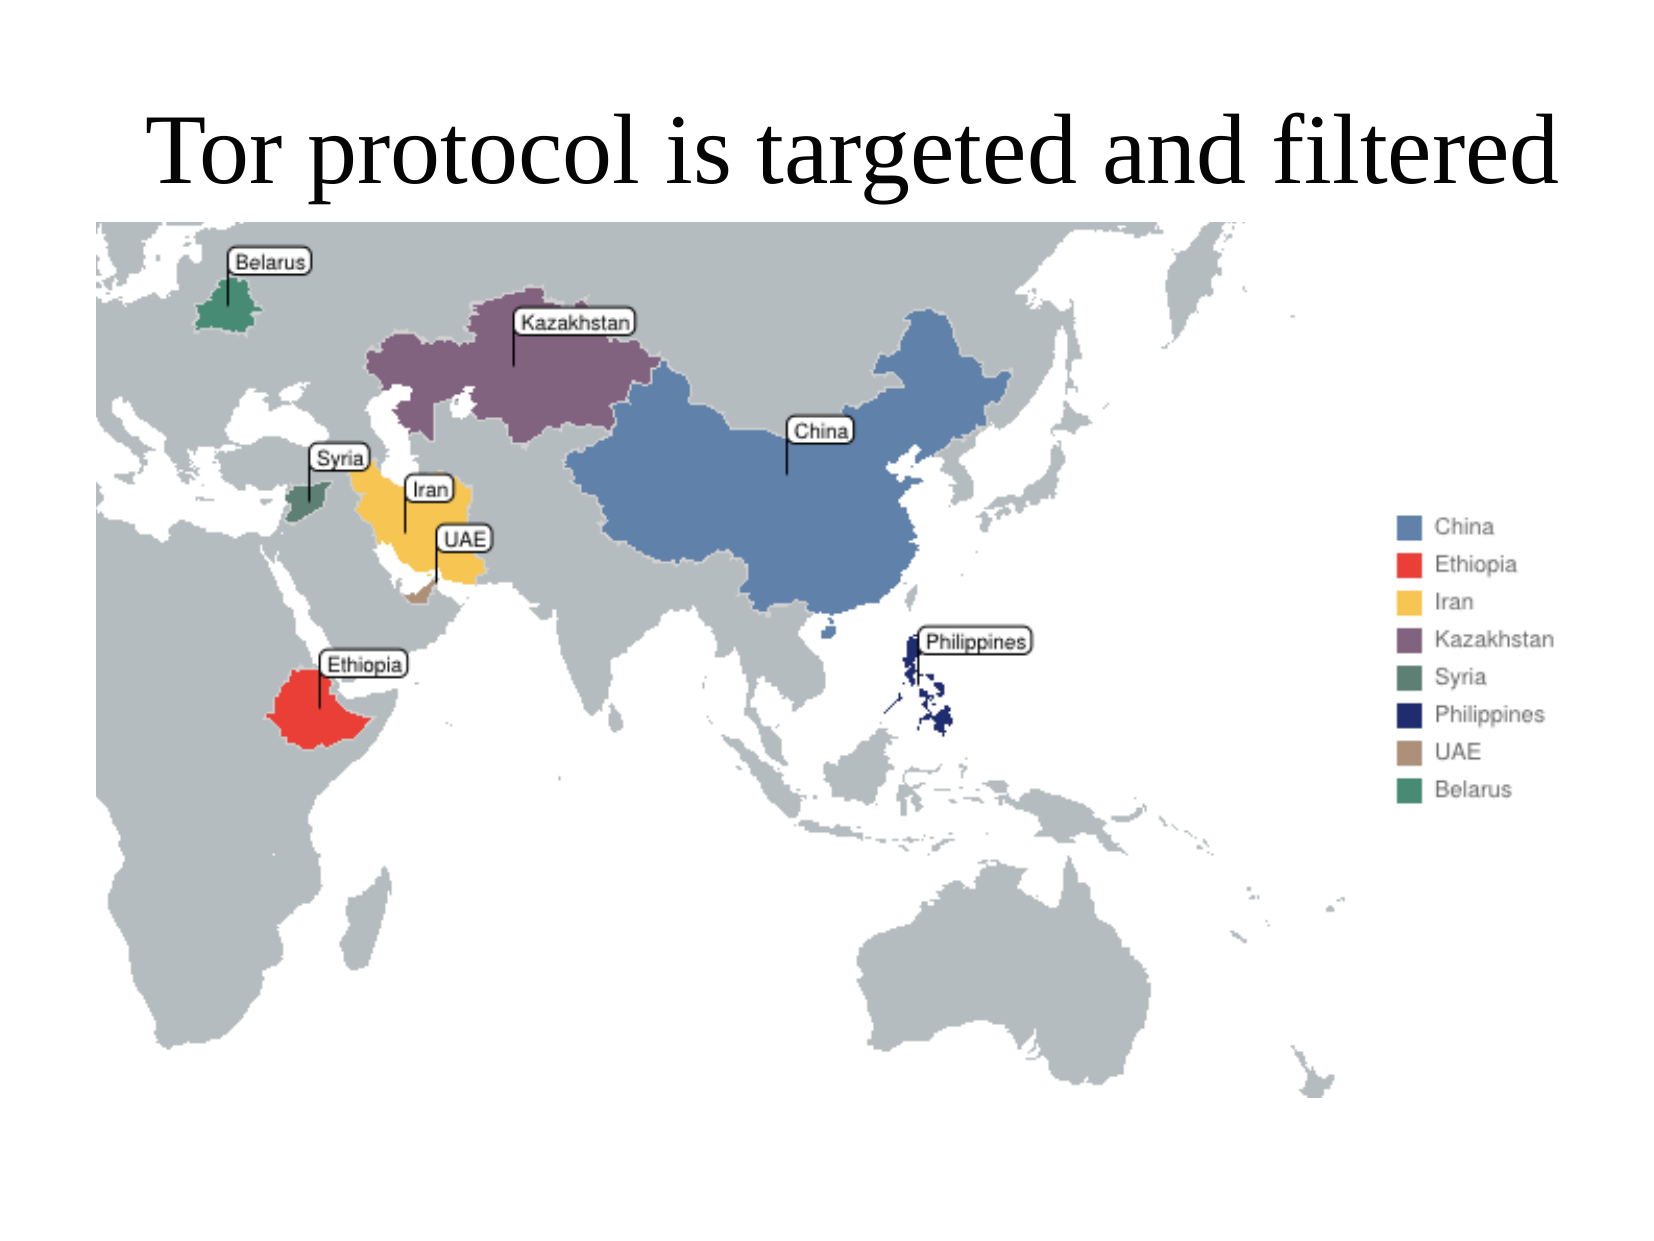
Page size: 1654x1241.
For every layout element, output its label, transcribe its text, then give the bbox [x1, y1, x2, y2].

picture [96, 222, 1556, 1099]
title Tor protocol is targeted and filtered [112, 47, 1594, 253]
